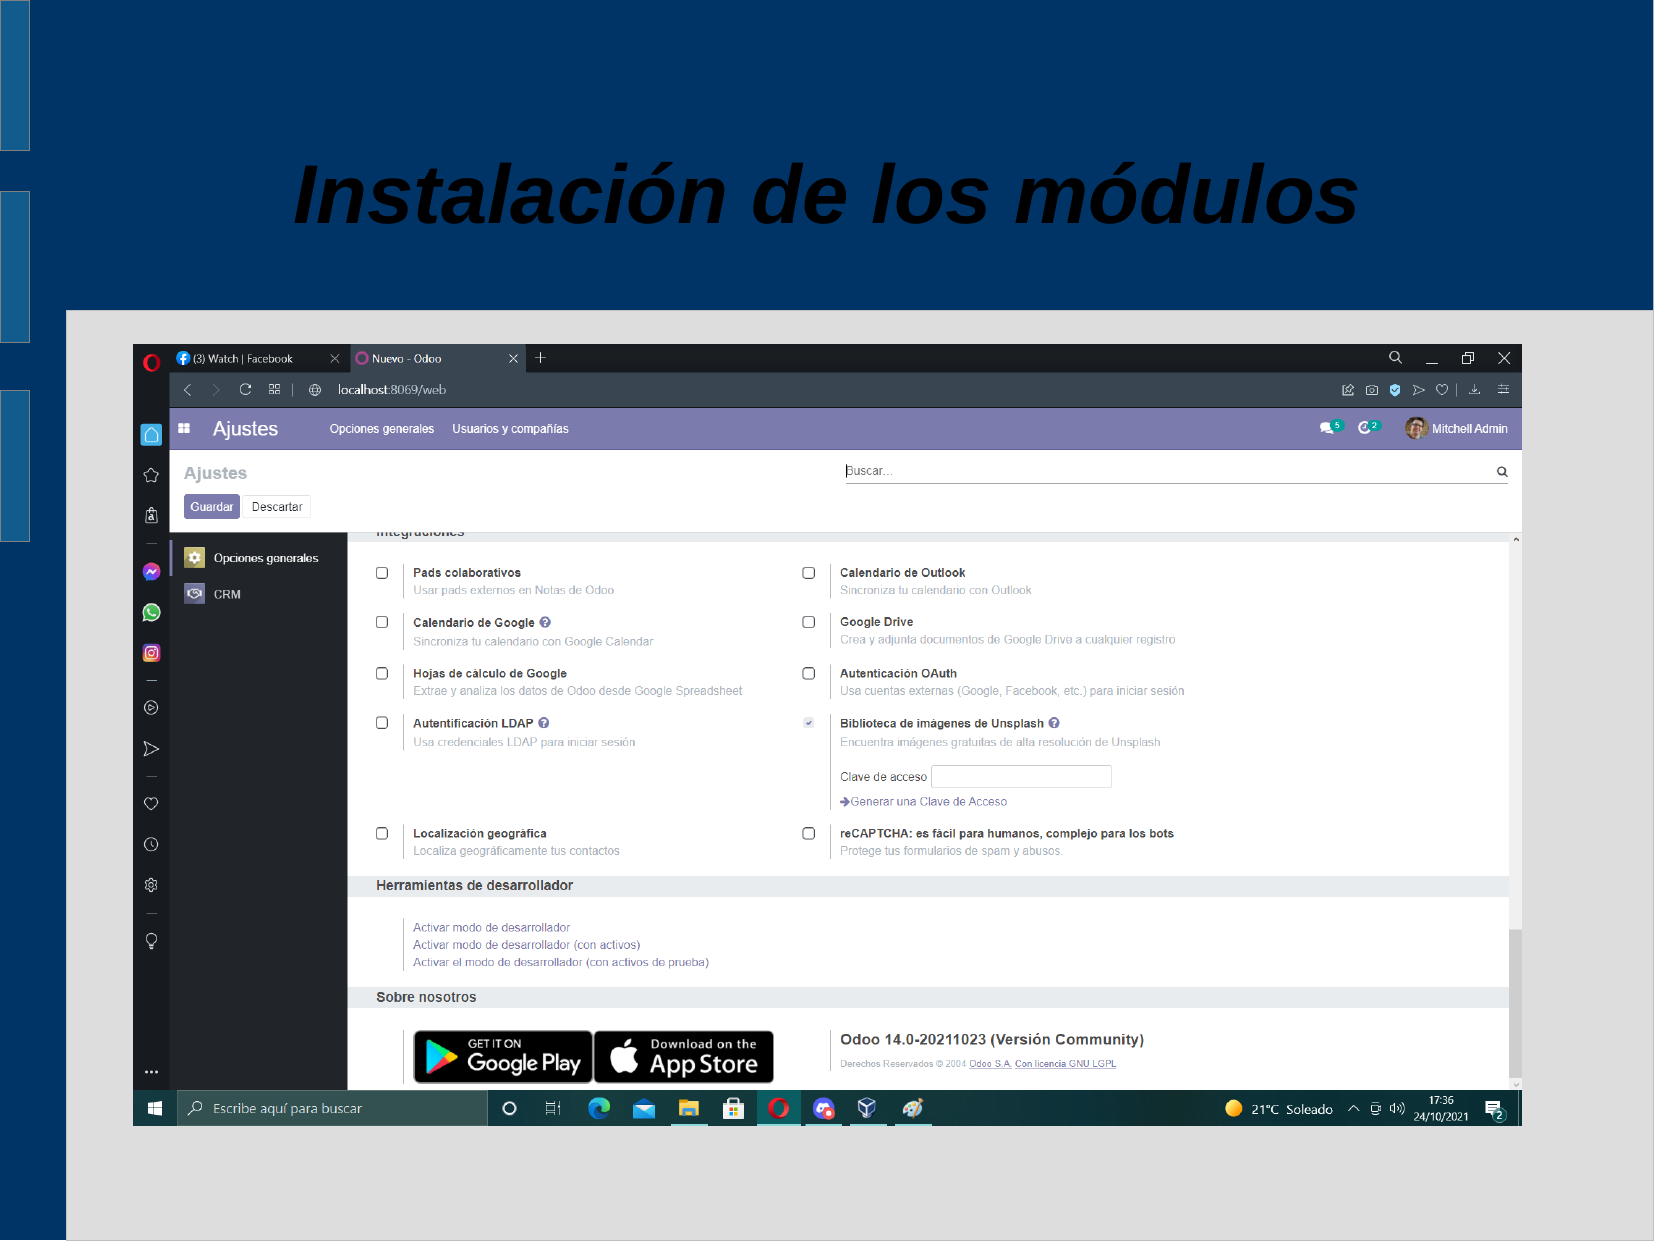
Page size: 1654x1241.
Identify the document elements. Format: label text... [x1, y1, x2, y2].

picture [133, 344, 1522, 1126]
title Instalación de los módulos [121, 91, 1534, 299]
